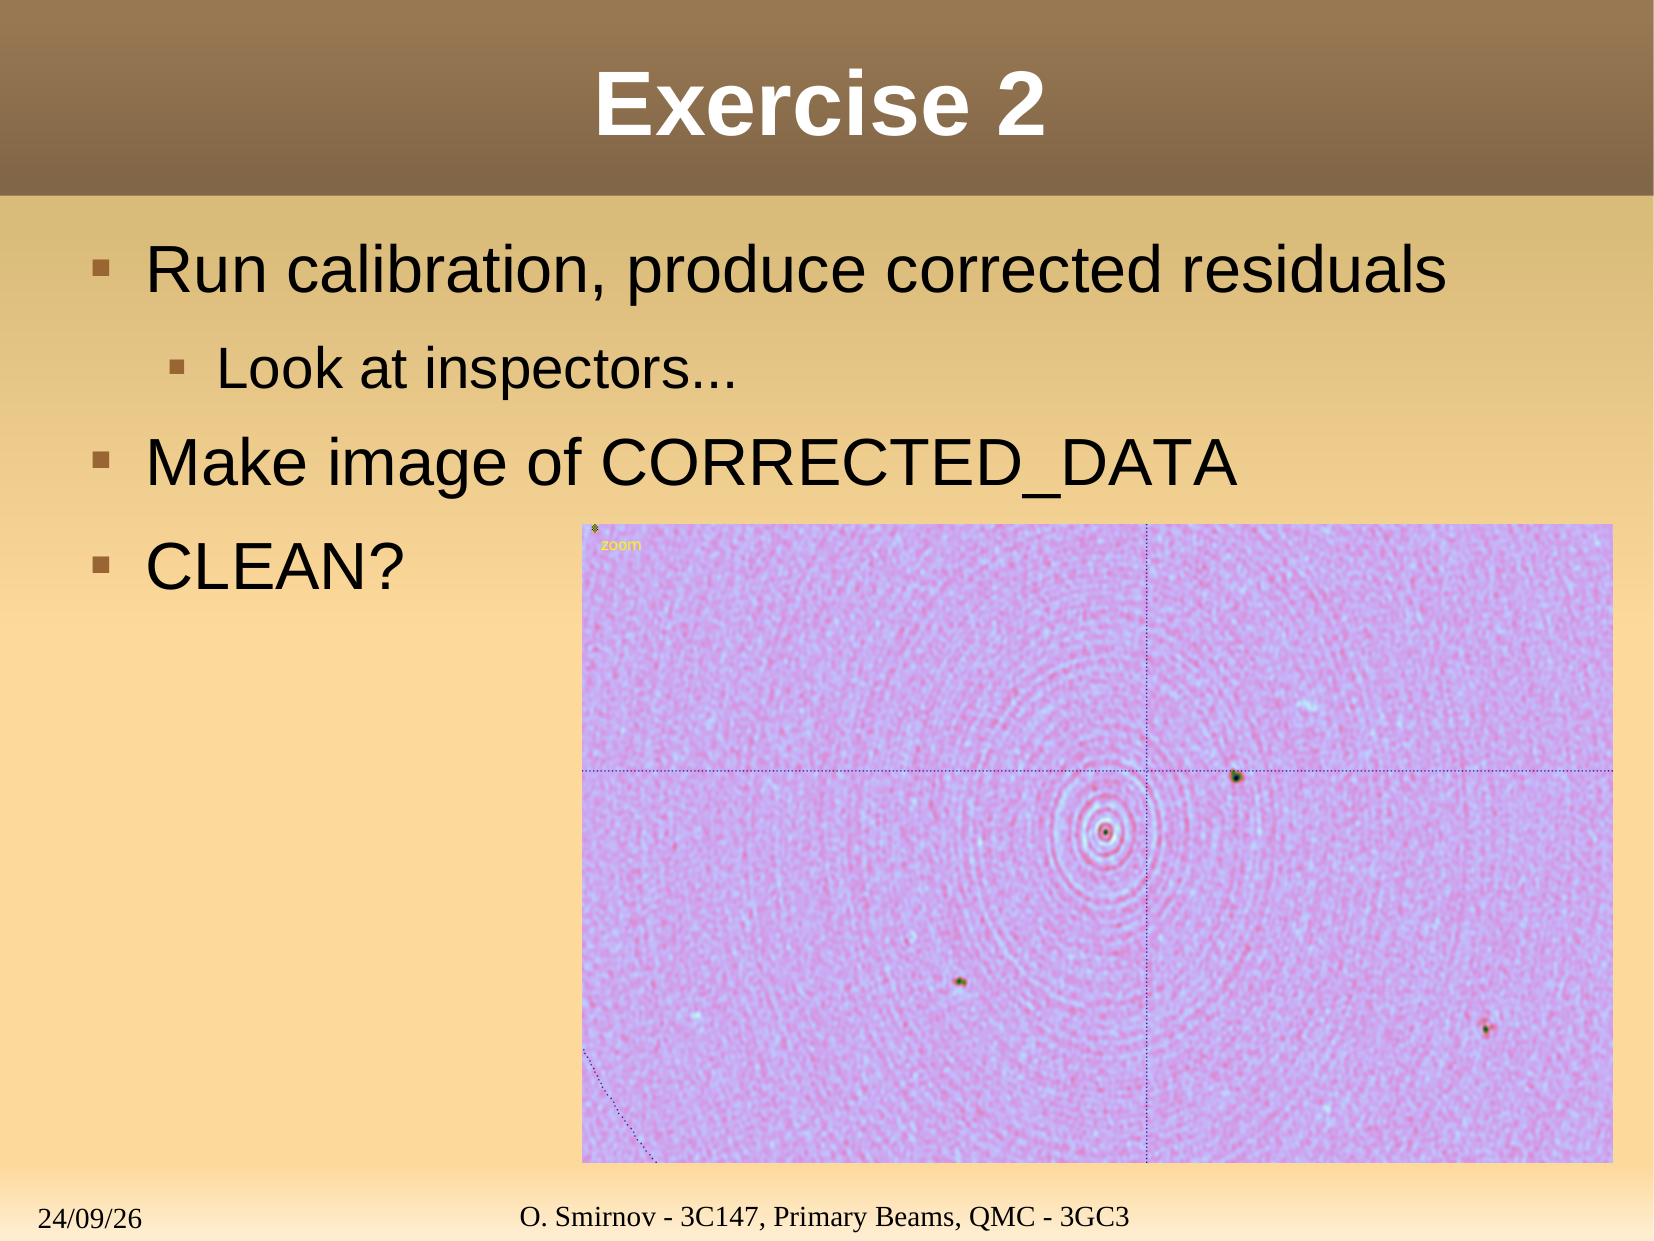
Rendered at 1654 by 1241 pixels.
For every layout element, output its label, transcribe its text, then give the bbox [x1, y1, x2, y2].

list Run calibration, produce corrected residuals Look at inspectors... Make image of CORRECTED_DATA CLEAN? [75, 231, 1564, 1051]
title Exercise 2 [76, 0, 1565, 208]
picture [0, 0, 1654, 1241]
